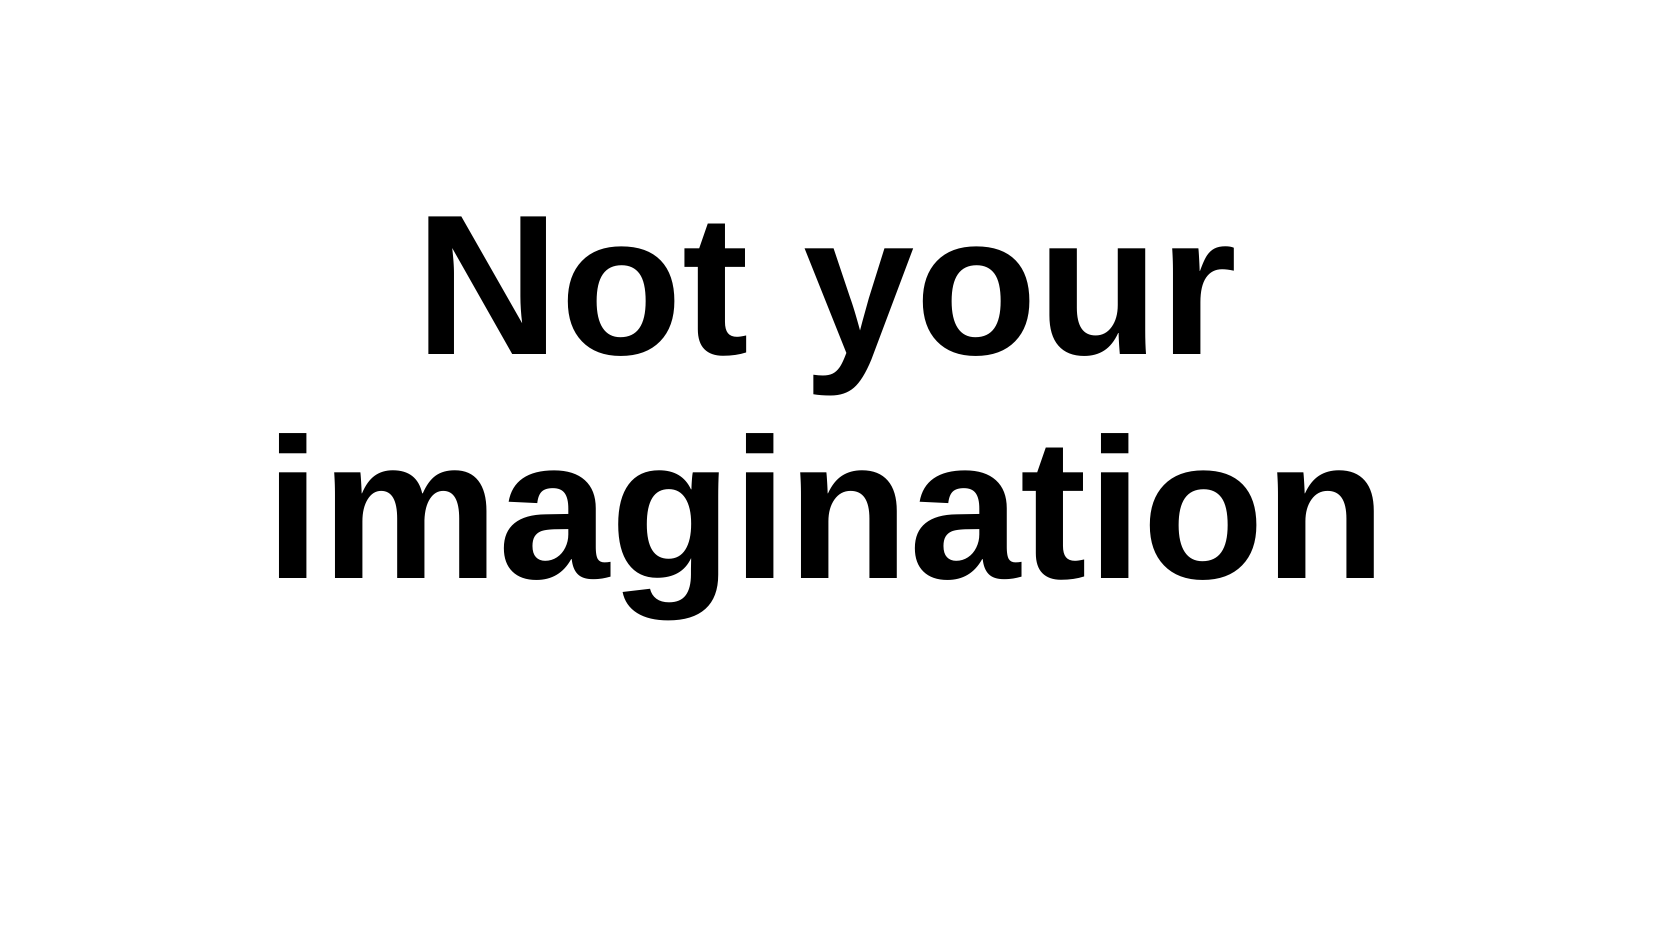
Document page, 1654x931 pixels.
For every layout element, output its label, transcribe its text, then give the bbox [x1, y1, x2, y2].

subtitle Not your imagination [82, 37, 1571, 757]
